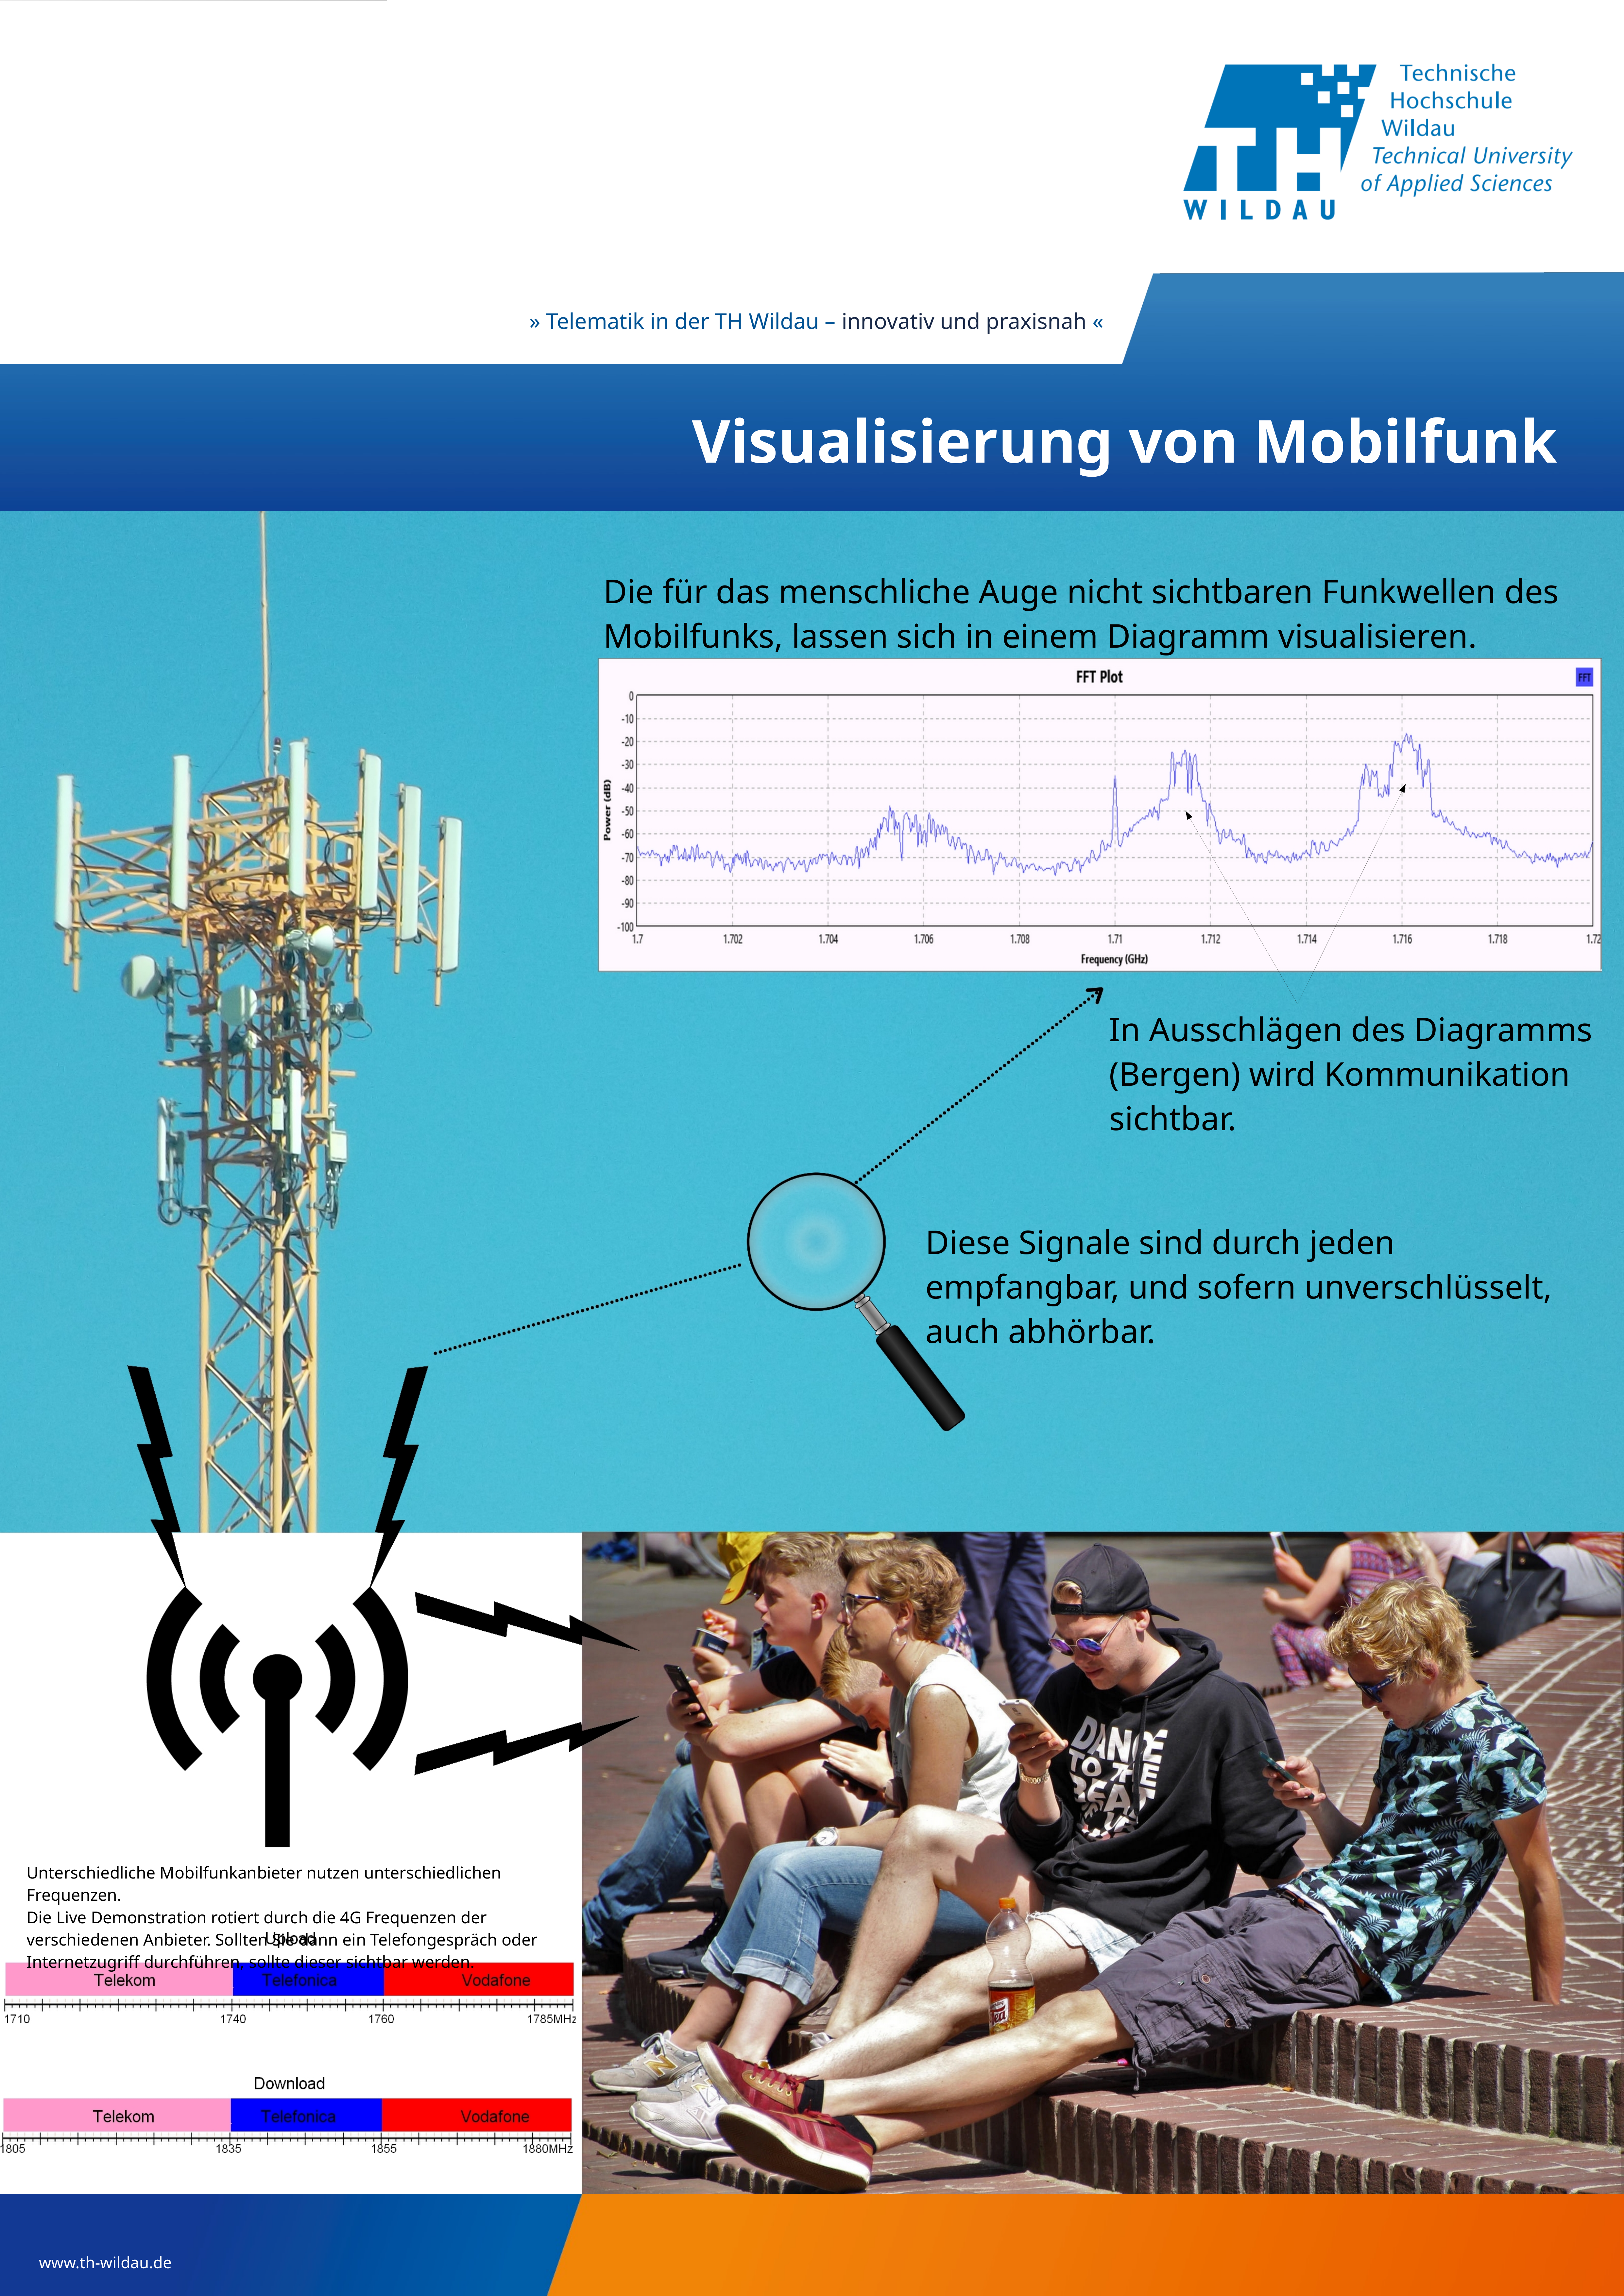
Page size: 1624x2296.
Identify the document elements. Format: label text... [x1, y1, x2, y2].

picture [0, 0, 1624, 2296]
text_box » Telematik in der TH Wildau – innovativ und praxisnah « [30, 300, 1108, 350]
text_box Diese Signale sind durch jeden empfangbar, und sofern unverschlüsselt, auch abhörbar. [920, 1217, 1579, 1332]
text_box Die für das menschliche Auge nicht sichtbaren Funkwellen des Mobilfunks, lassen sich in einem Diagramm visualisieren. [598, 566, 1591, 684]
text_box Visualisierung von Mobilfunk [71, 389, 1563, 511]
text_box www.th-wildau.de [34, 2194, 443, 2285]
text_box In Ausschlägen des Diagramms (Bergen) wird Kommunikation sichtbar. [1104, 1004, 1603, 1128]
text_box Unterschiedliche Mobilfunkanbieter nutzen unterschiedlichen Frequenzen. Die Live Demonstration rotiert durch die 4G Frequenzen der verschiedenen Anbieter. Sollten Sie dann ein Telefongespräch oder Internetzugriff durchführen, sollte dieser sichtbar werden. [22, 1859, 586, 1963]
